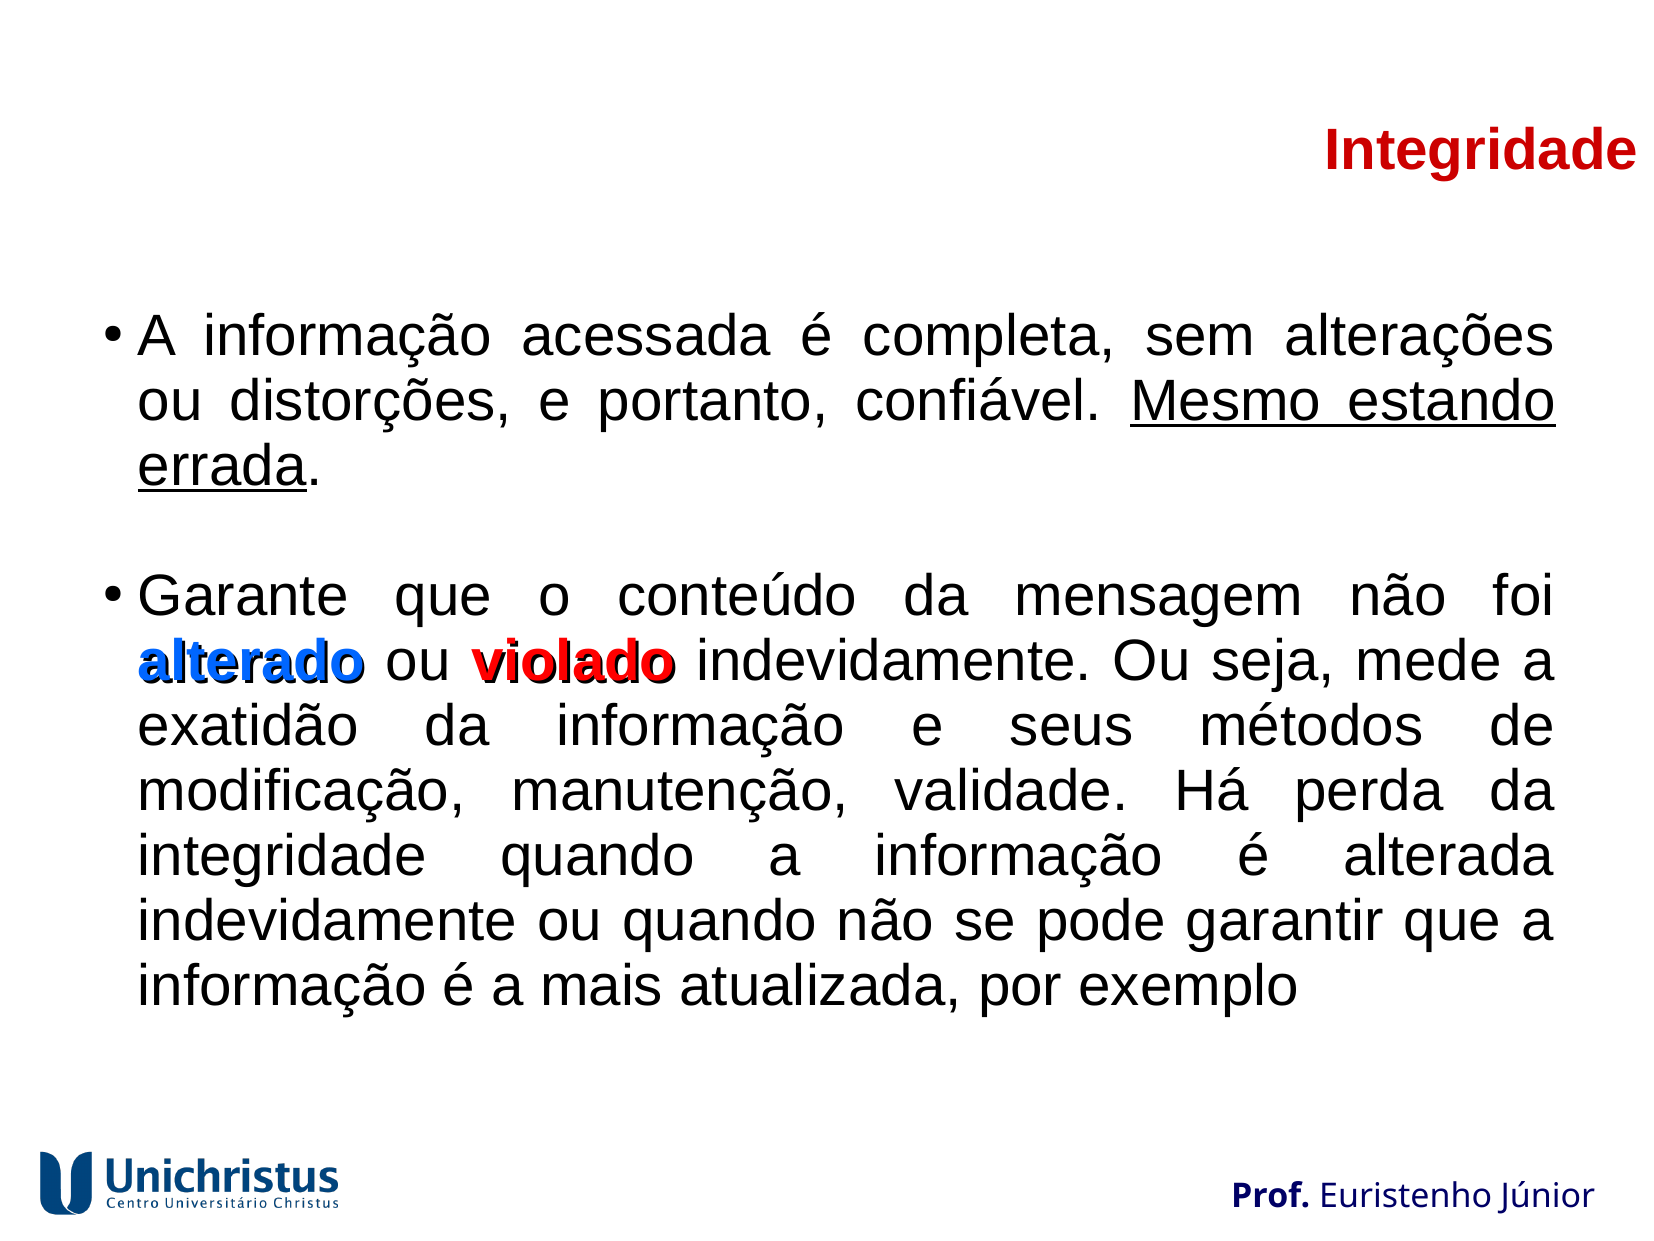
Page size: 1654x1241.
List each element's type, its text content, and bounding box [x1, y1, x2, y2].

picture [35, 1148, 343, 1217]
text_box Integridade [1309, 109, 1654, 190]
text_box Prof. Euristenho Júnior [1216, 1163, 1654, 1224]
text_box A informação acessada é completa, sem alterações ou distorções, e portanto, confiável. Mesmo estando errada. Garante que o conteúdo da mensagem não foi alterado ou violado indevidamente. Ou seja, mede a exatidão da informação e seus métodos de modificação, manutenção, validade. Há perda da integridade quando a informação é alterada indevidamente ou quando não se pode garantir que a informação é a mais atualizada, por exemplo [52, 295, 1571, 1180]
